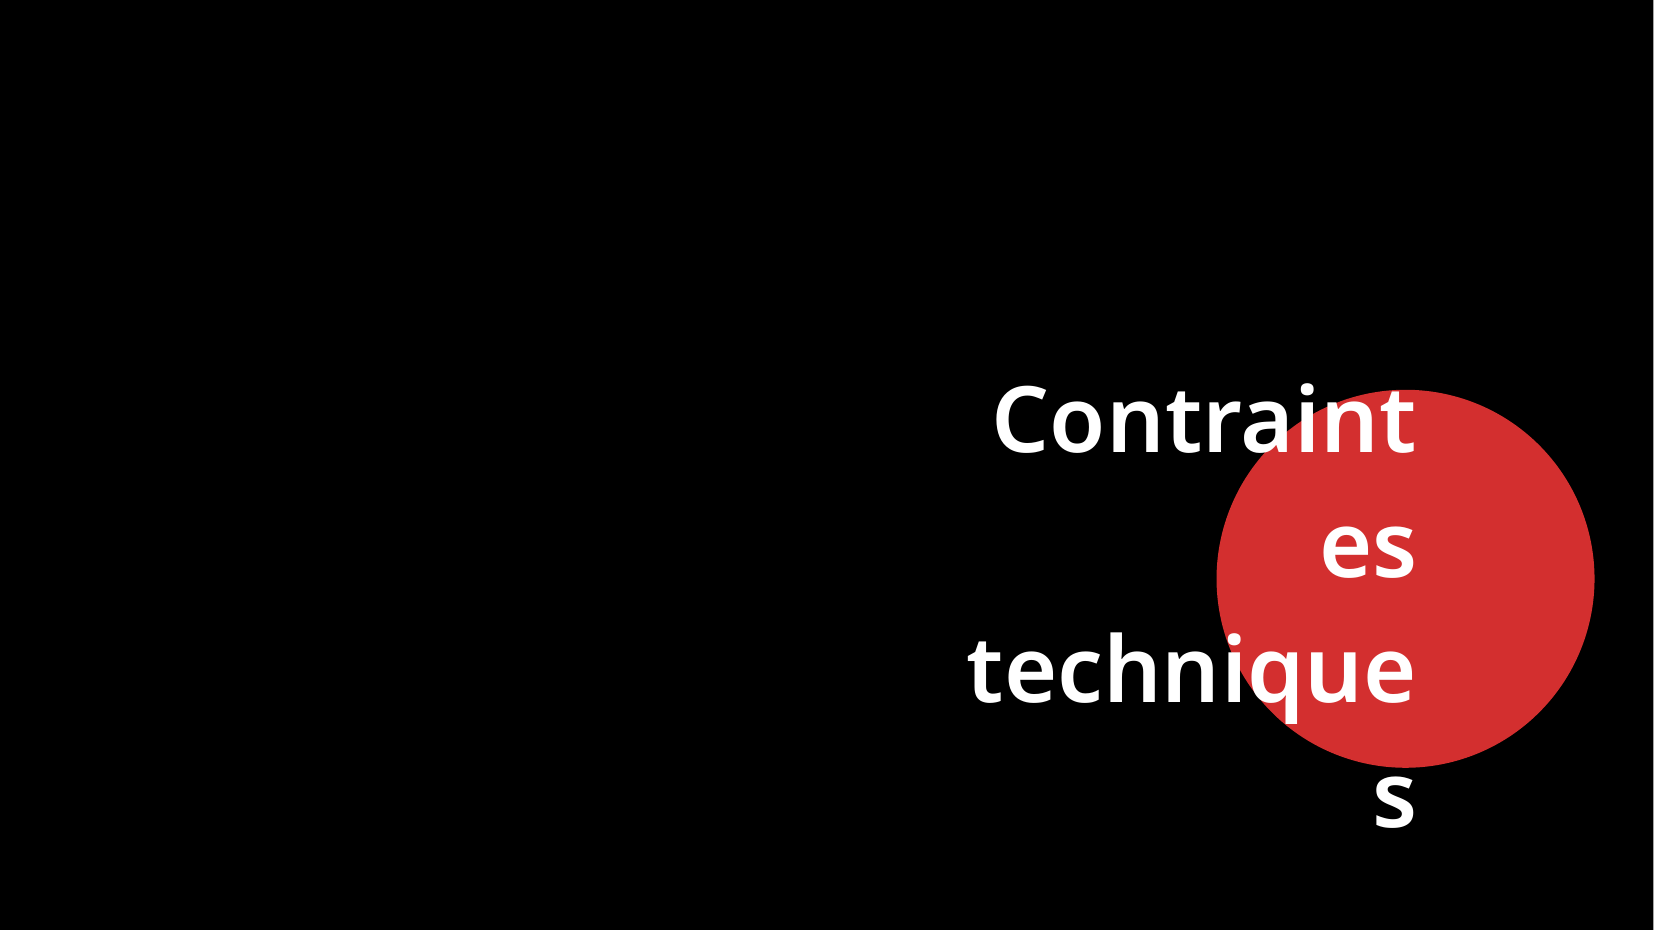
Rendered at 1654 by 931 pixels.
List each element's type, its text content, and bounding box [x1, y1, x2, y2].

text_box Contraintes techniques [944, 354, 1418, 591]
text_box [1263, 661, 1286, 694]
text_box [1216, 390, 1595, 768]
